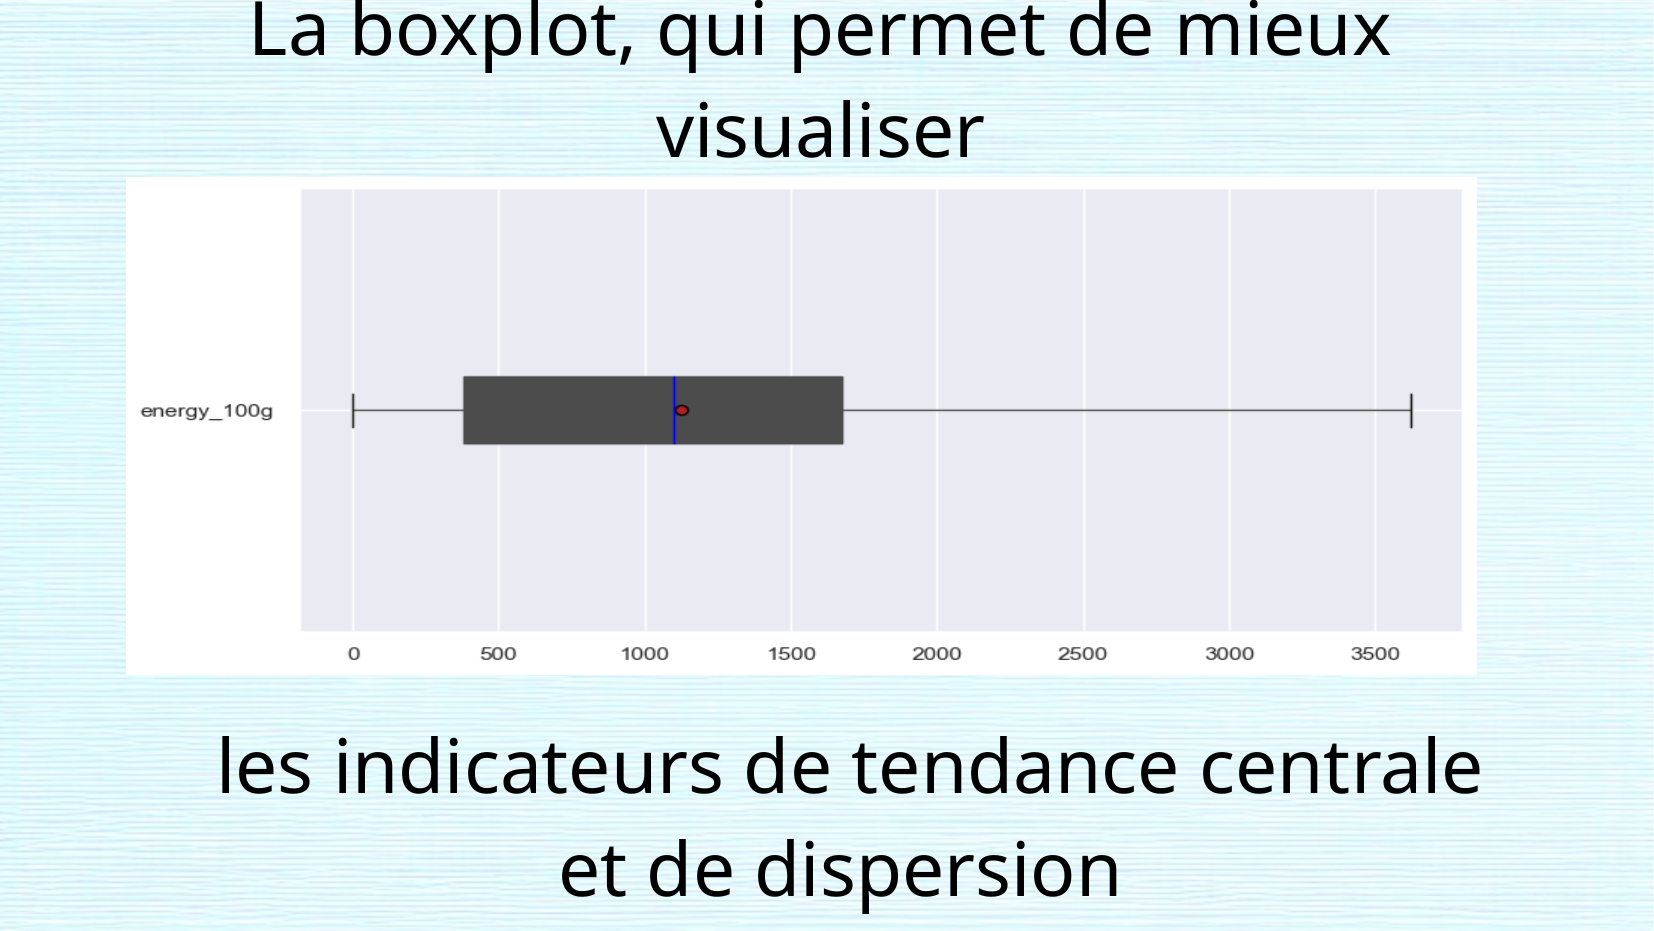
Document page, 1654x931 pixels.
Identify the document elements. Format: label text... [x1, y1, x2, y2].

title La boxplot, qui permet de mieux visualiser [76, 0, 1565, 156]
title les indicateurs de tendance centrale et de dispersion [106, 738, 1595, 894]
picture [126, 177, 1477, 675]
